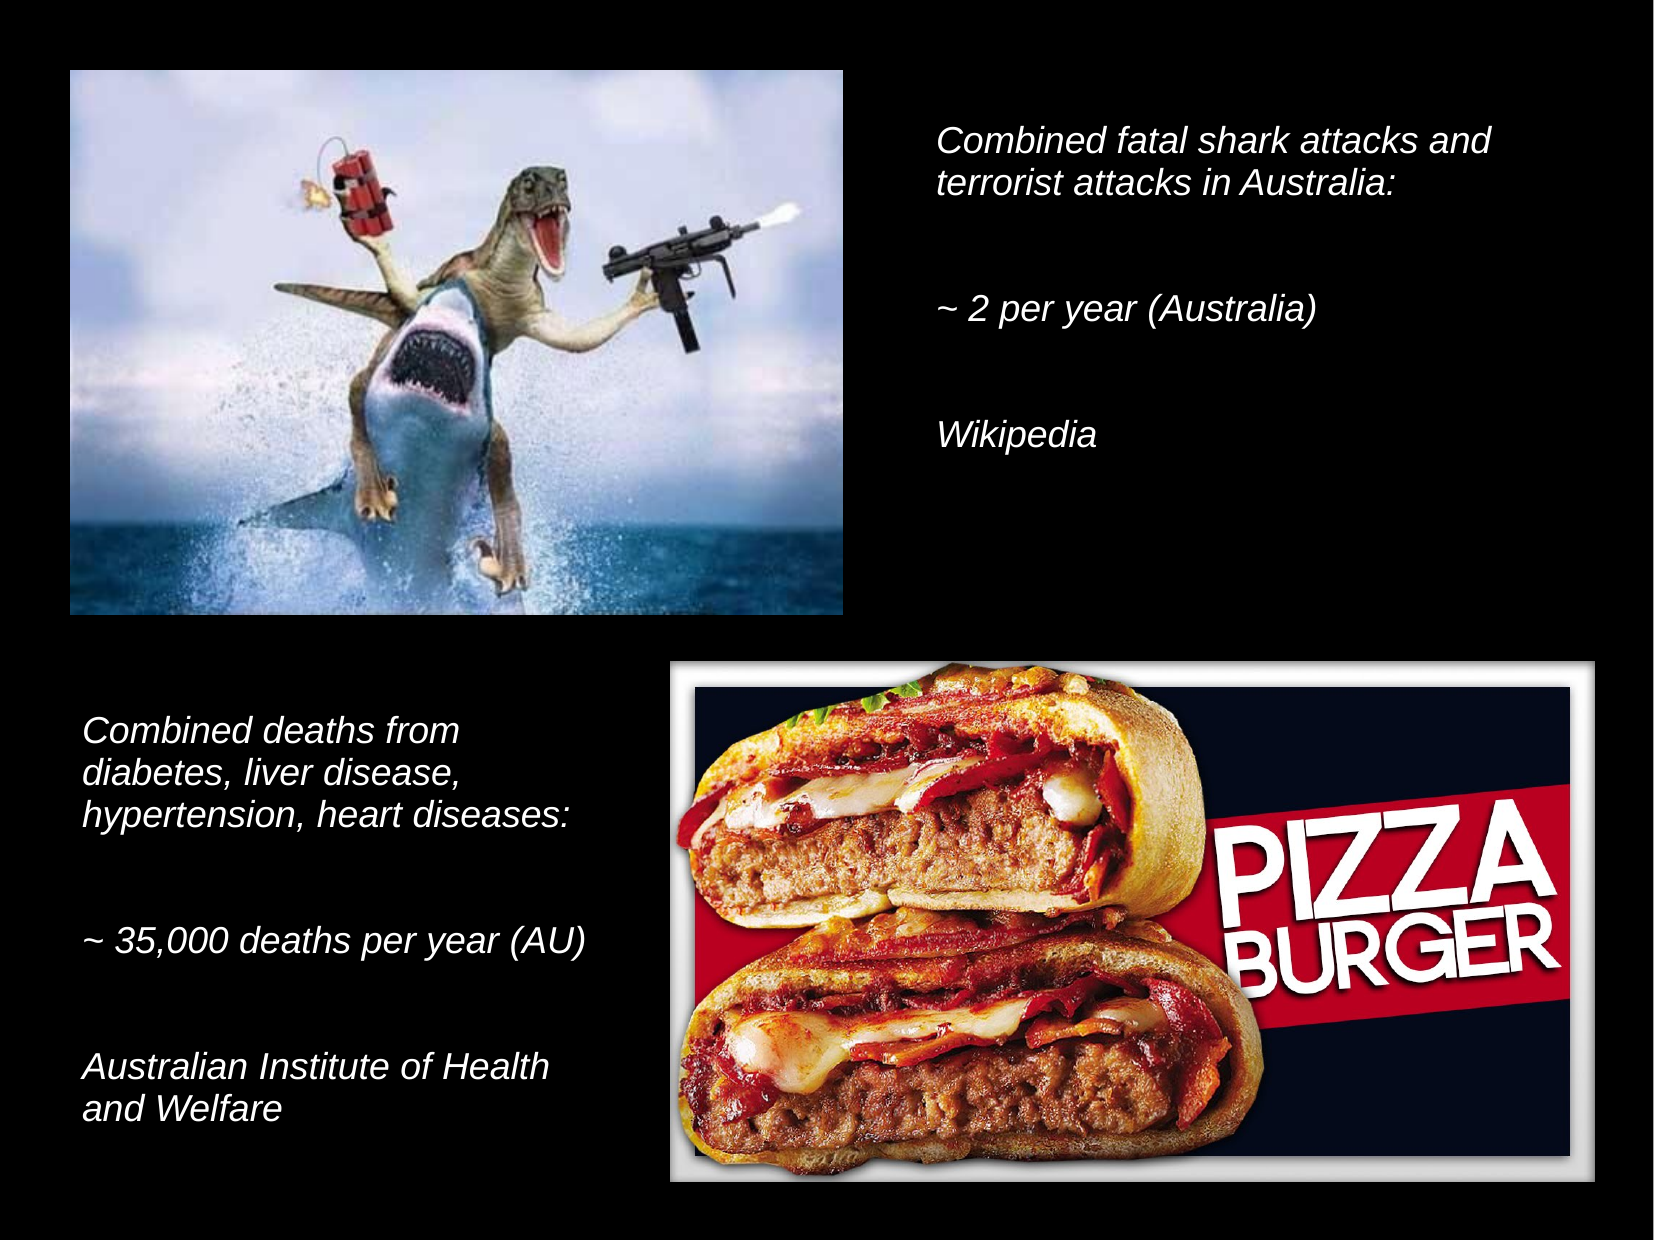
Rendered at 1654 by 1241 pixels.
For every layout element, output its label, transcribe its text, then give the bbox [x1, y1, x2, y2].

picture [670, 661, 1595, 1182]
picture [70, 70, 843, 615]
text_box Combined fatal shark attacks and terrorist attacks in Australia: ~ 2 per year (Australia) Wikipedia [921, 111, 1517, 463]
text_box Combined deaths from diabetes, liver disease, hypertension, heart diseases: ~ 35,000 deaths per year (AU) Australian Institute of Health and Welfare [67, 702, 626, 1180]
